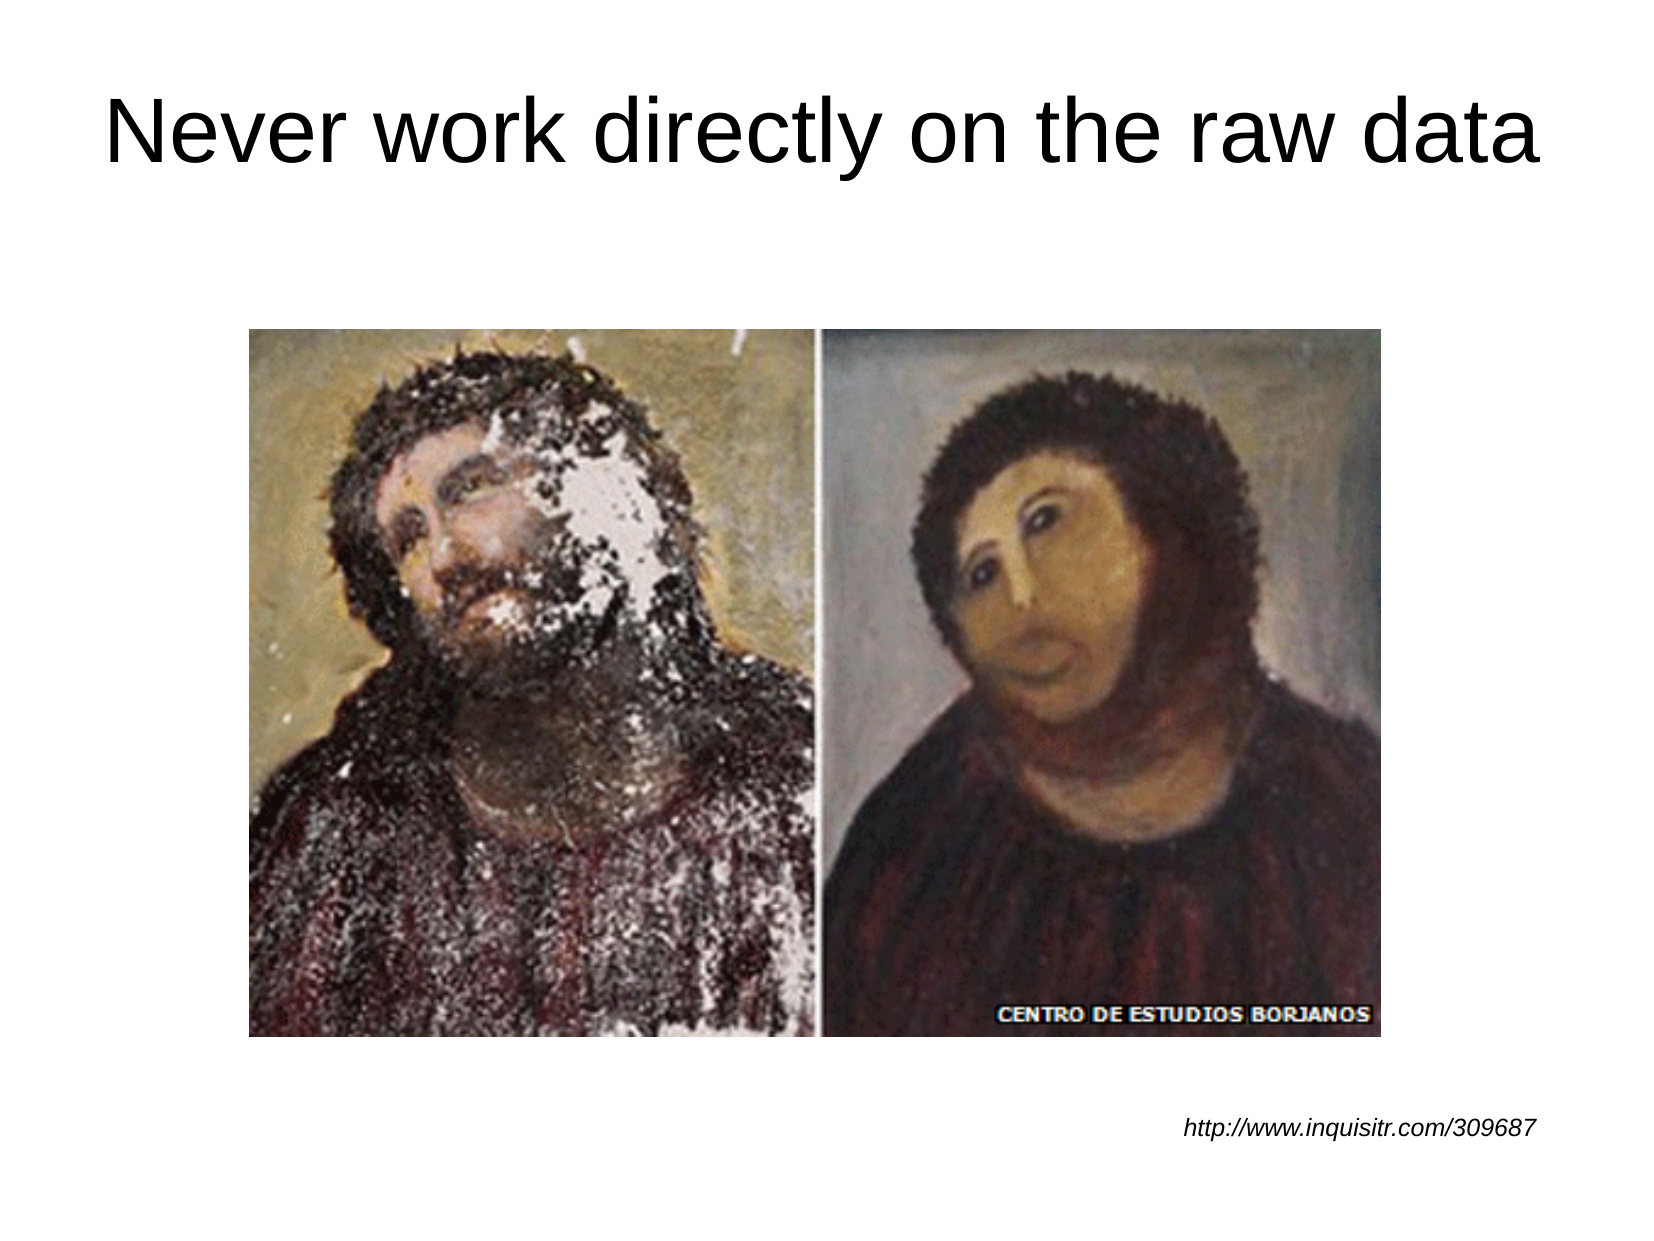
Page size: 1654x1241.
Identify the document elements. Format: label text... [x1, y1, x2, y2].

text_box http://www.inquisitr.com/309687 [1173, 1111, 1548, 1144]
picture [249, 329, 1381, 1037]
title Never work directly on the raw data [89, 53, 1556, 208]
